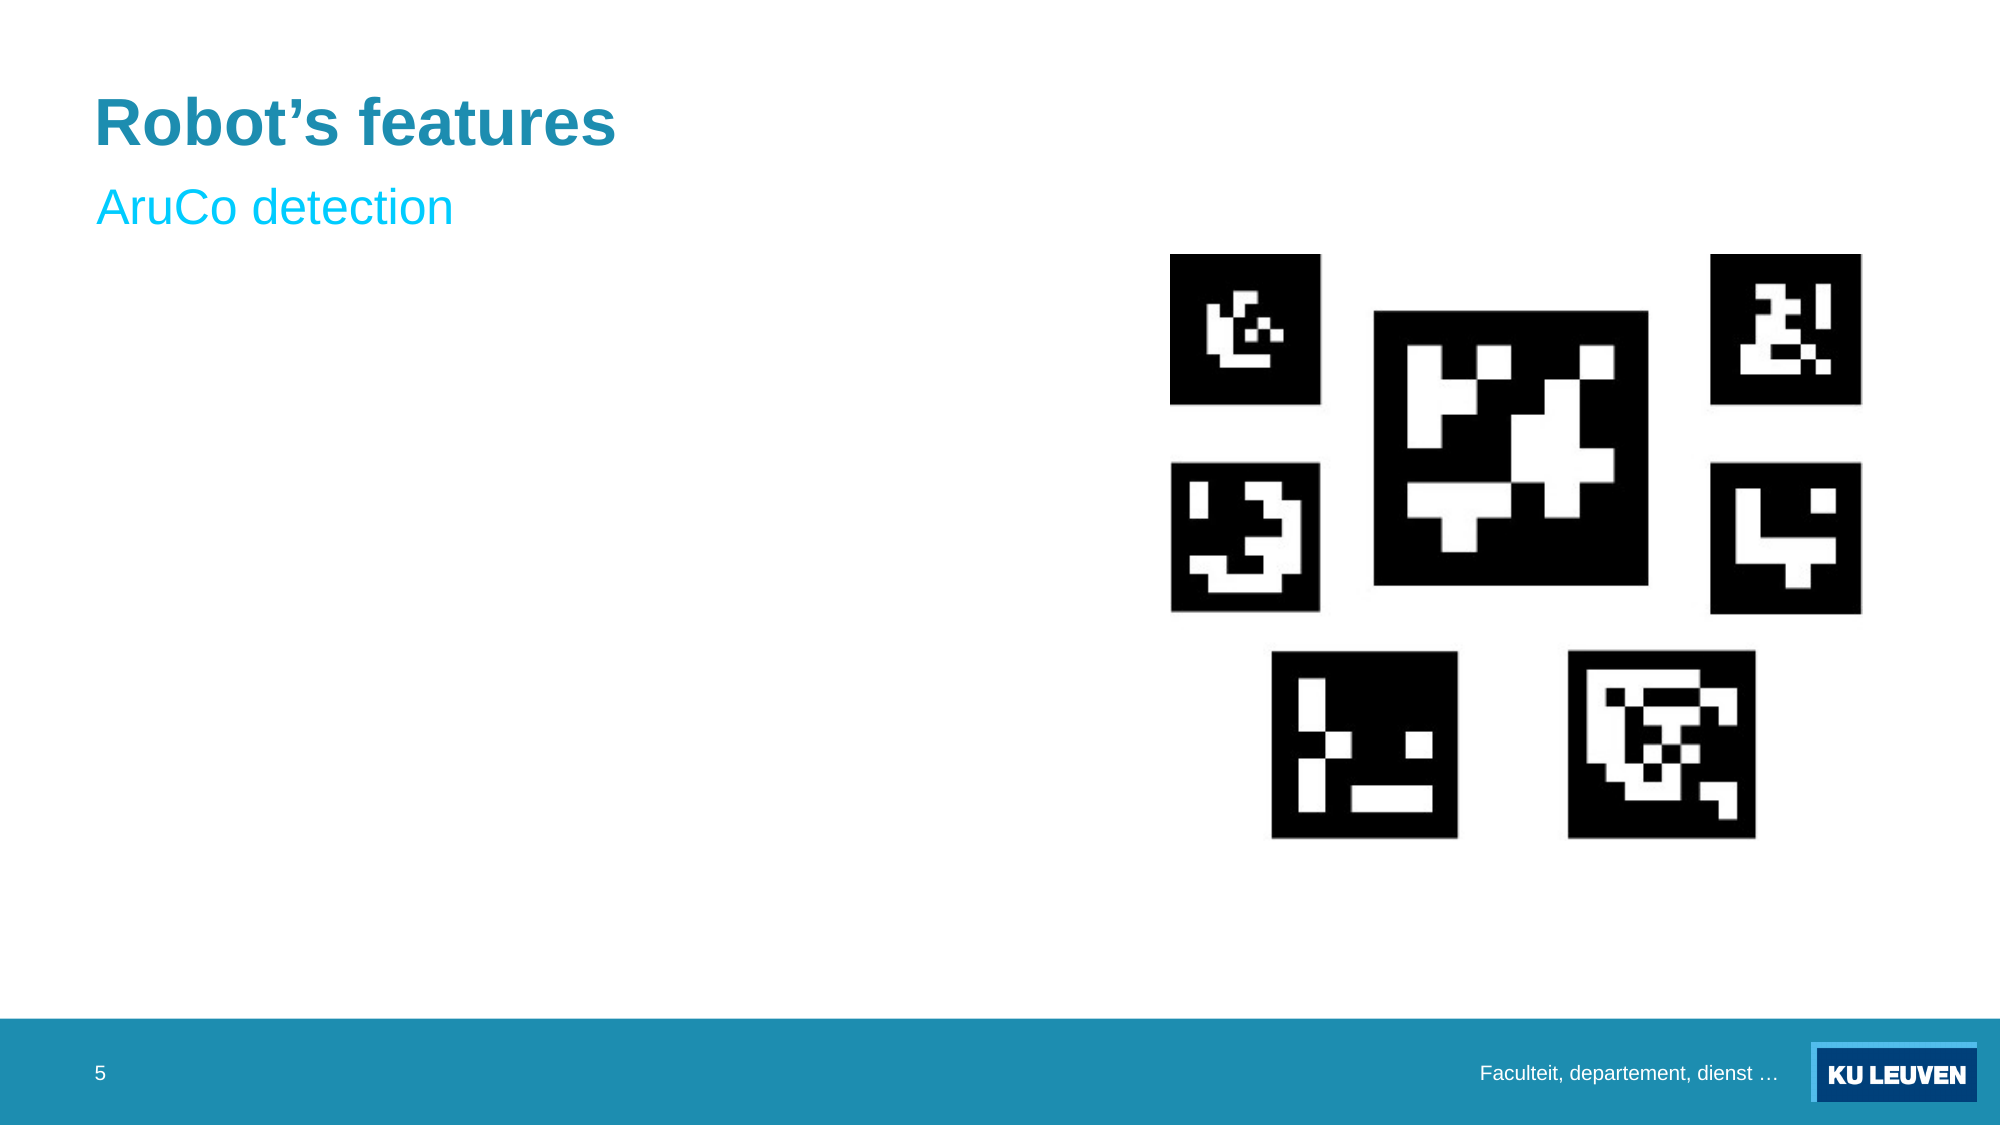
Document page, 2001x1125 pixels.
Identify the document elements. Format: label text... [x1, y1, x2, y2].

picture [1811, 1042, 1977, 1102]
picture [1170, 254, 1863, 841]
text_box AruCo detection [81, 171, 533, 243]
title Robot’s features [94, 49, 1906, 189]
